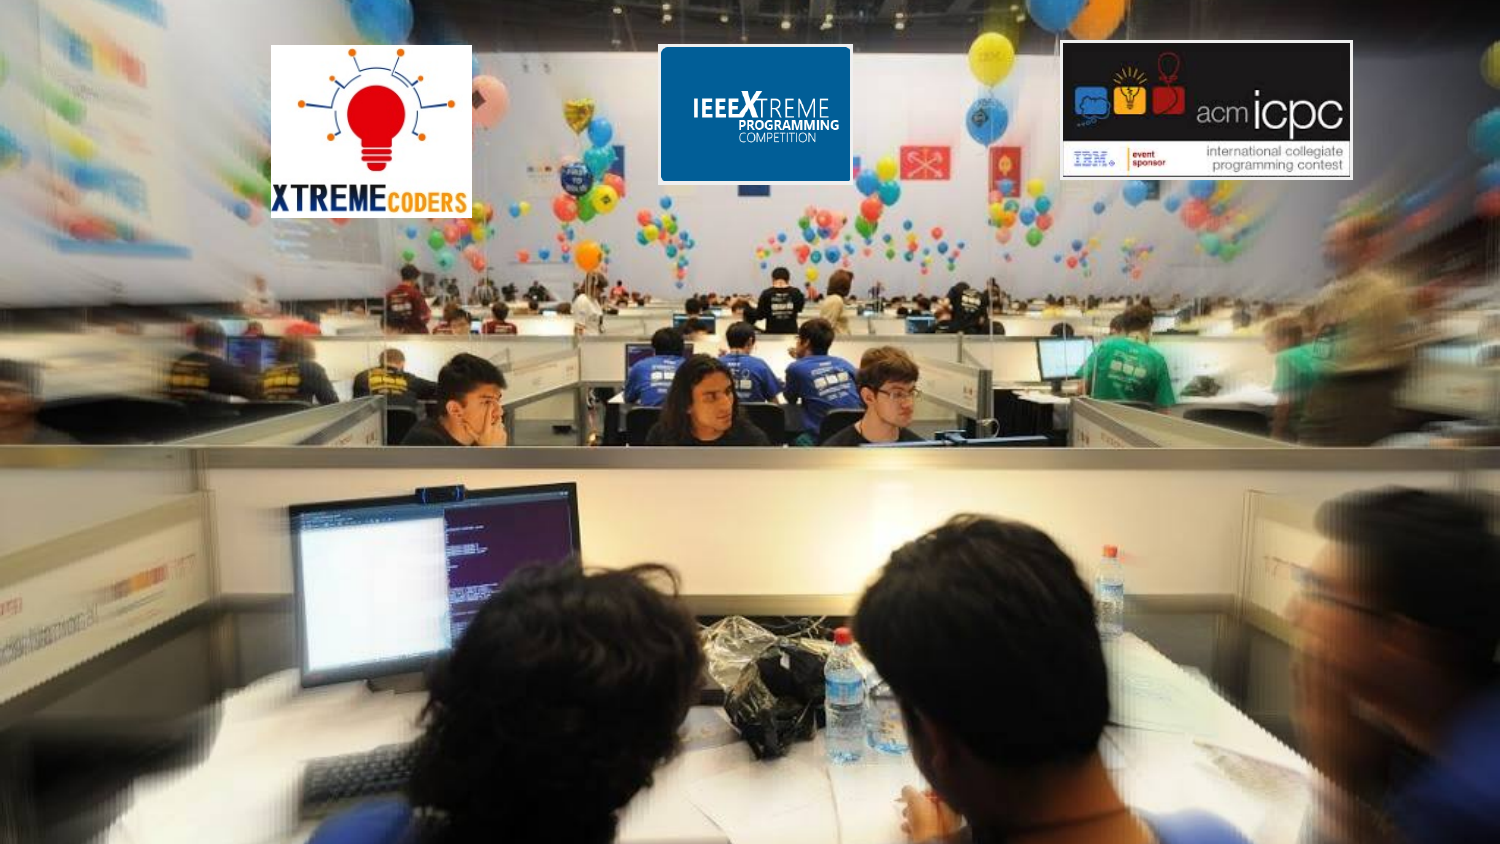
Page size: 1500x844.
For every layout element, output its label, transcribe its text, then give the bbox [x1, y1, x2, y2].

picture [271, 45, 472, 218]
picture [1062, 42, 1351, 178]
text_box z [0, 0, 1500, 844]
picture [661, 47, 851, 182]
